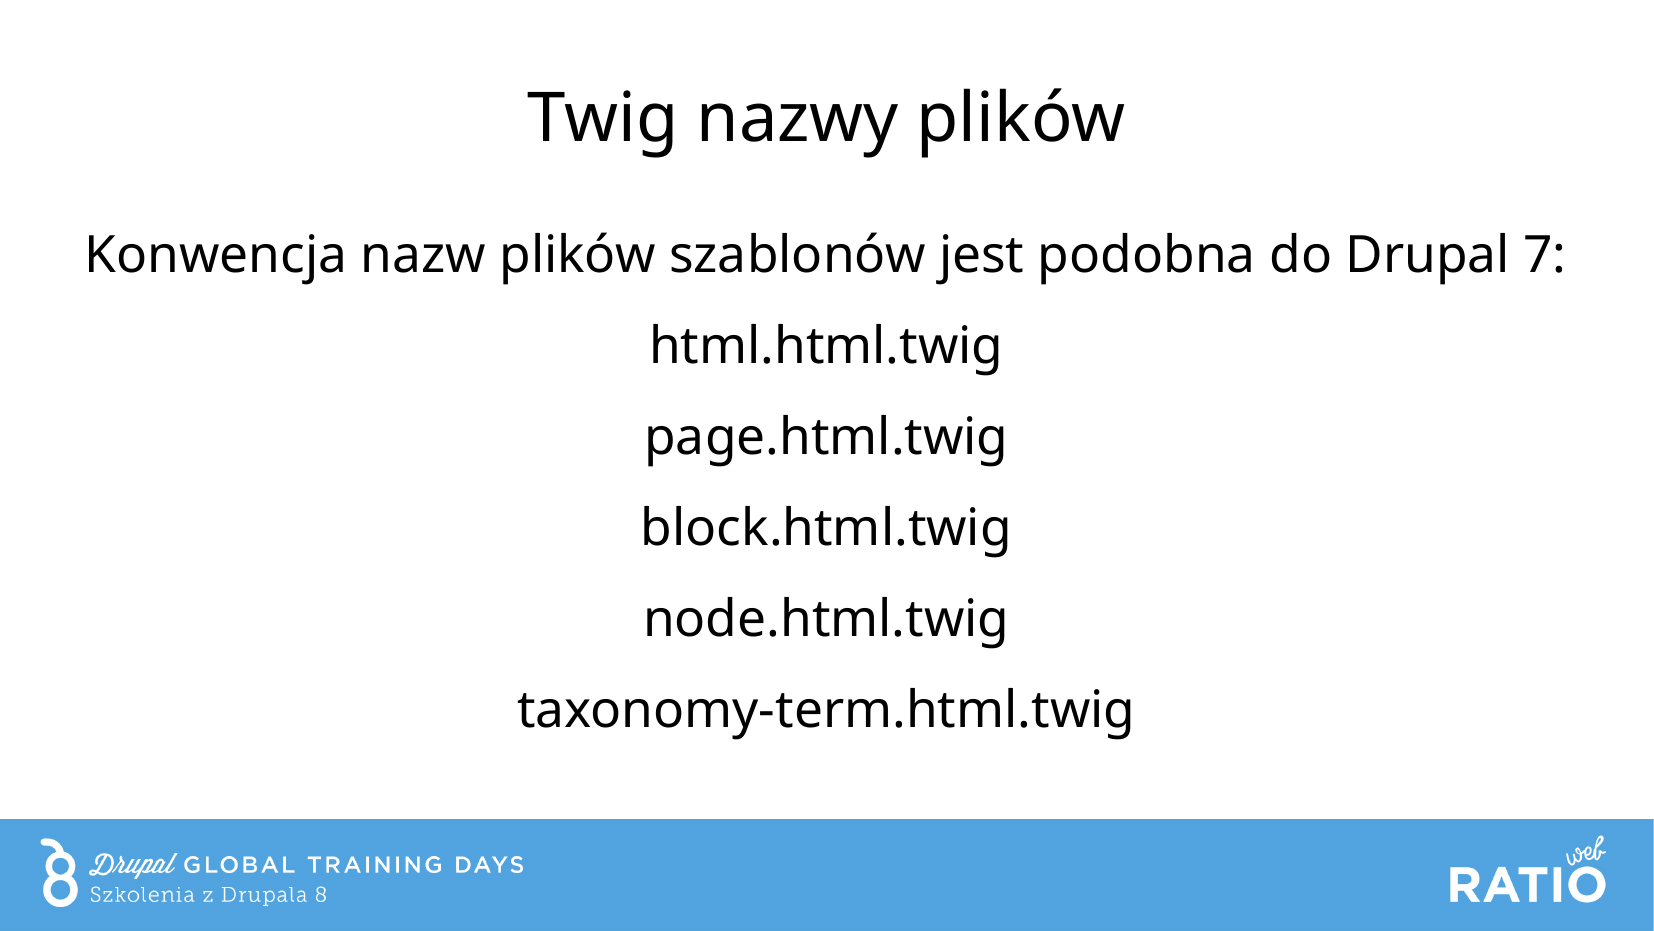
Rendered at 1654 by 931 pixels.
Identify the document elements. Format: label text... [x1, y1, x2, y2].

picture [0, 0, 1654, 931]
title Twig nazwy plików [82, 37, 1571, 193]
list Konwencja nazw plików szablonów jest podobna do Drupal 7: html.html.twig page.html.twig block.html.twig node.html.twig taxonomy-term.html.twig [82, 217, 1571, 758]
